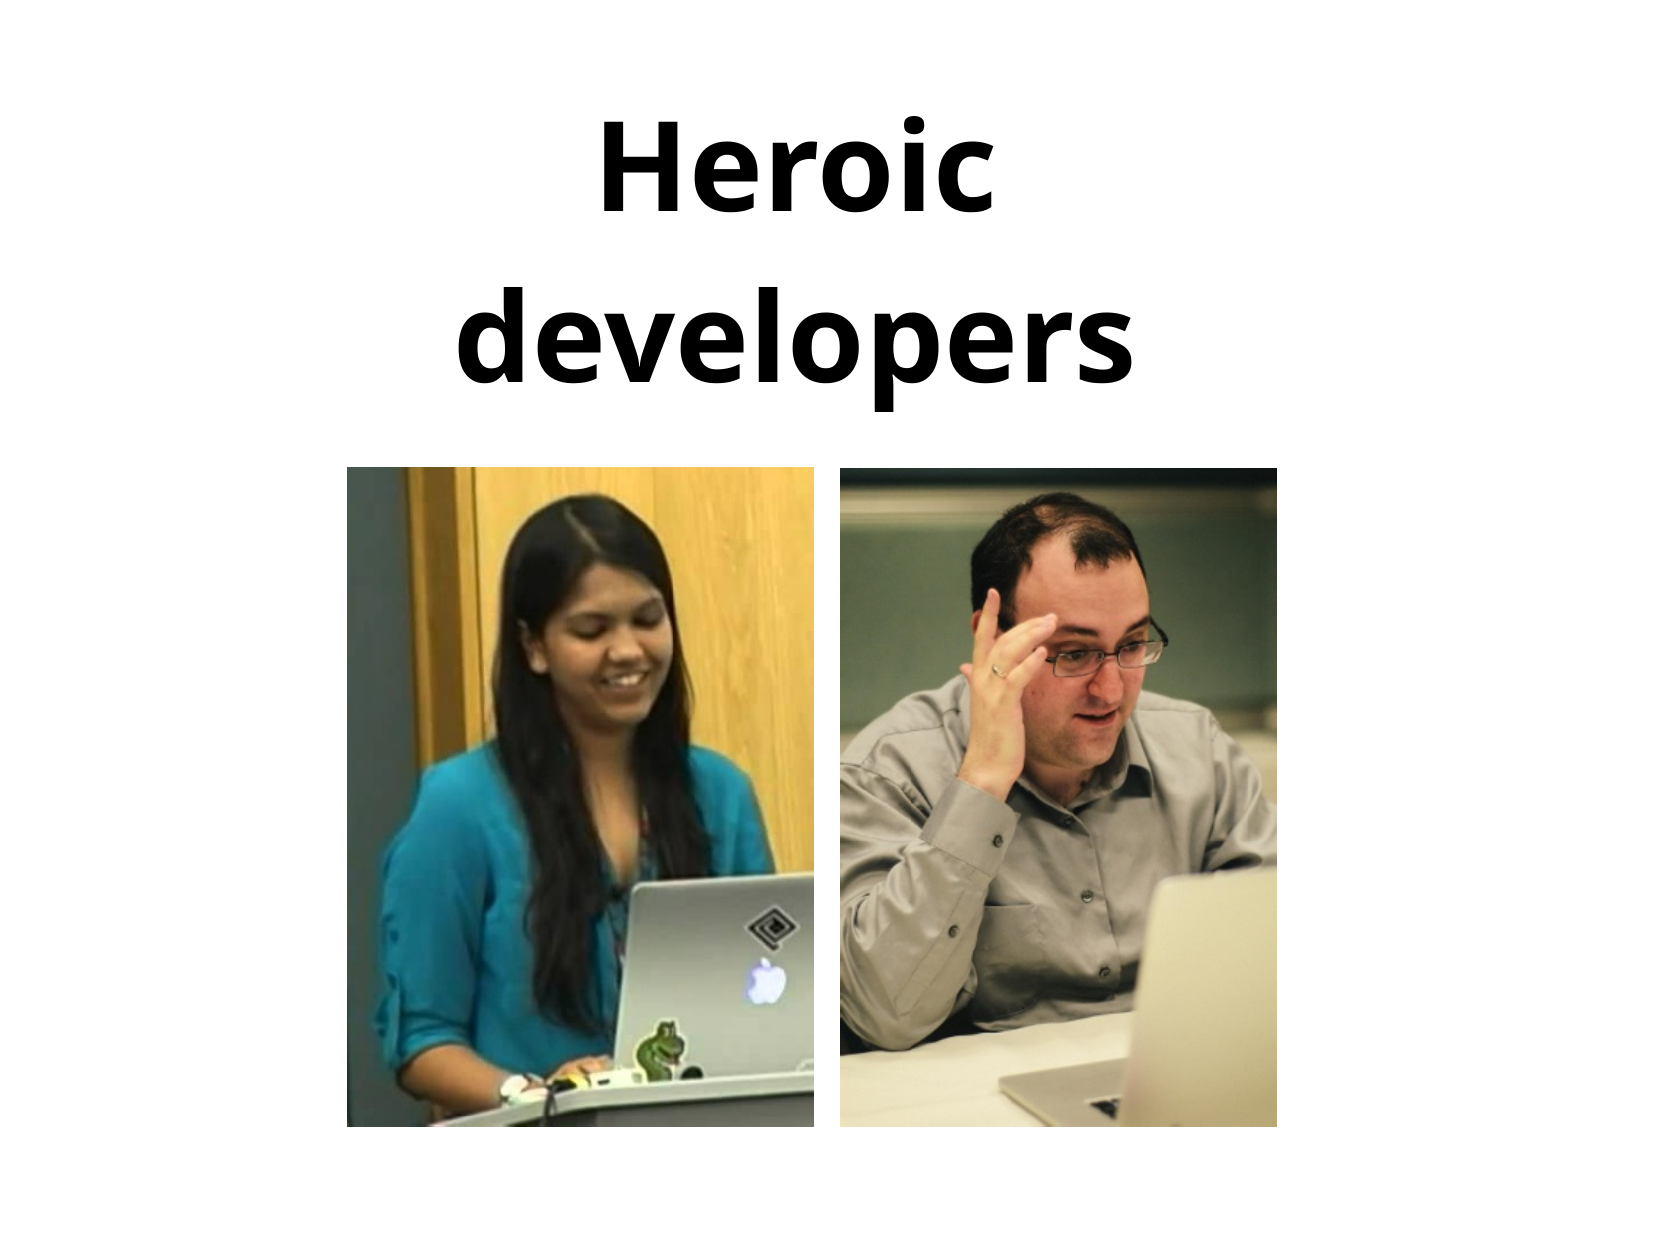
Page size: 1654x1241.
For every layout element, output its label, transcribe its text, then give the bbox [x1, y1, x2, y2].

picture [347, 467, 814, 1127]
picture [840, 468, 1277, 1127]
text_box Heroic developers [377, 70, 1214, 543]
